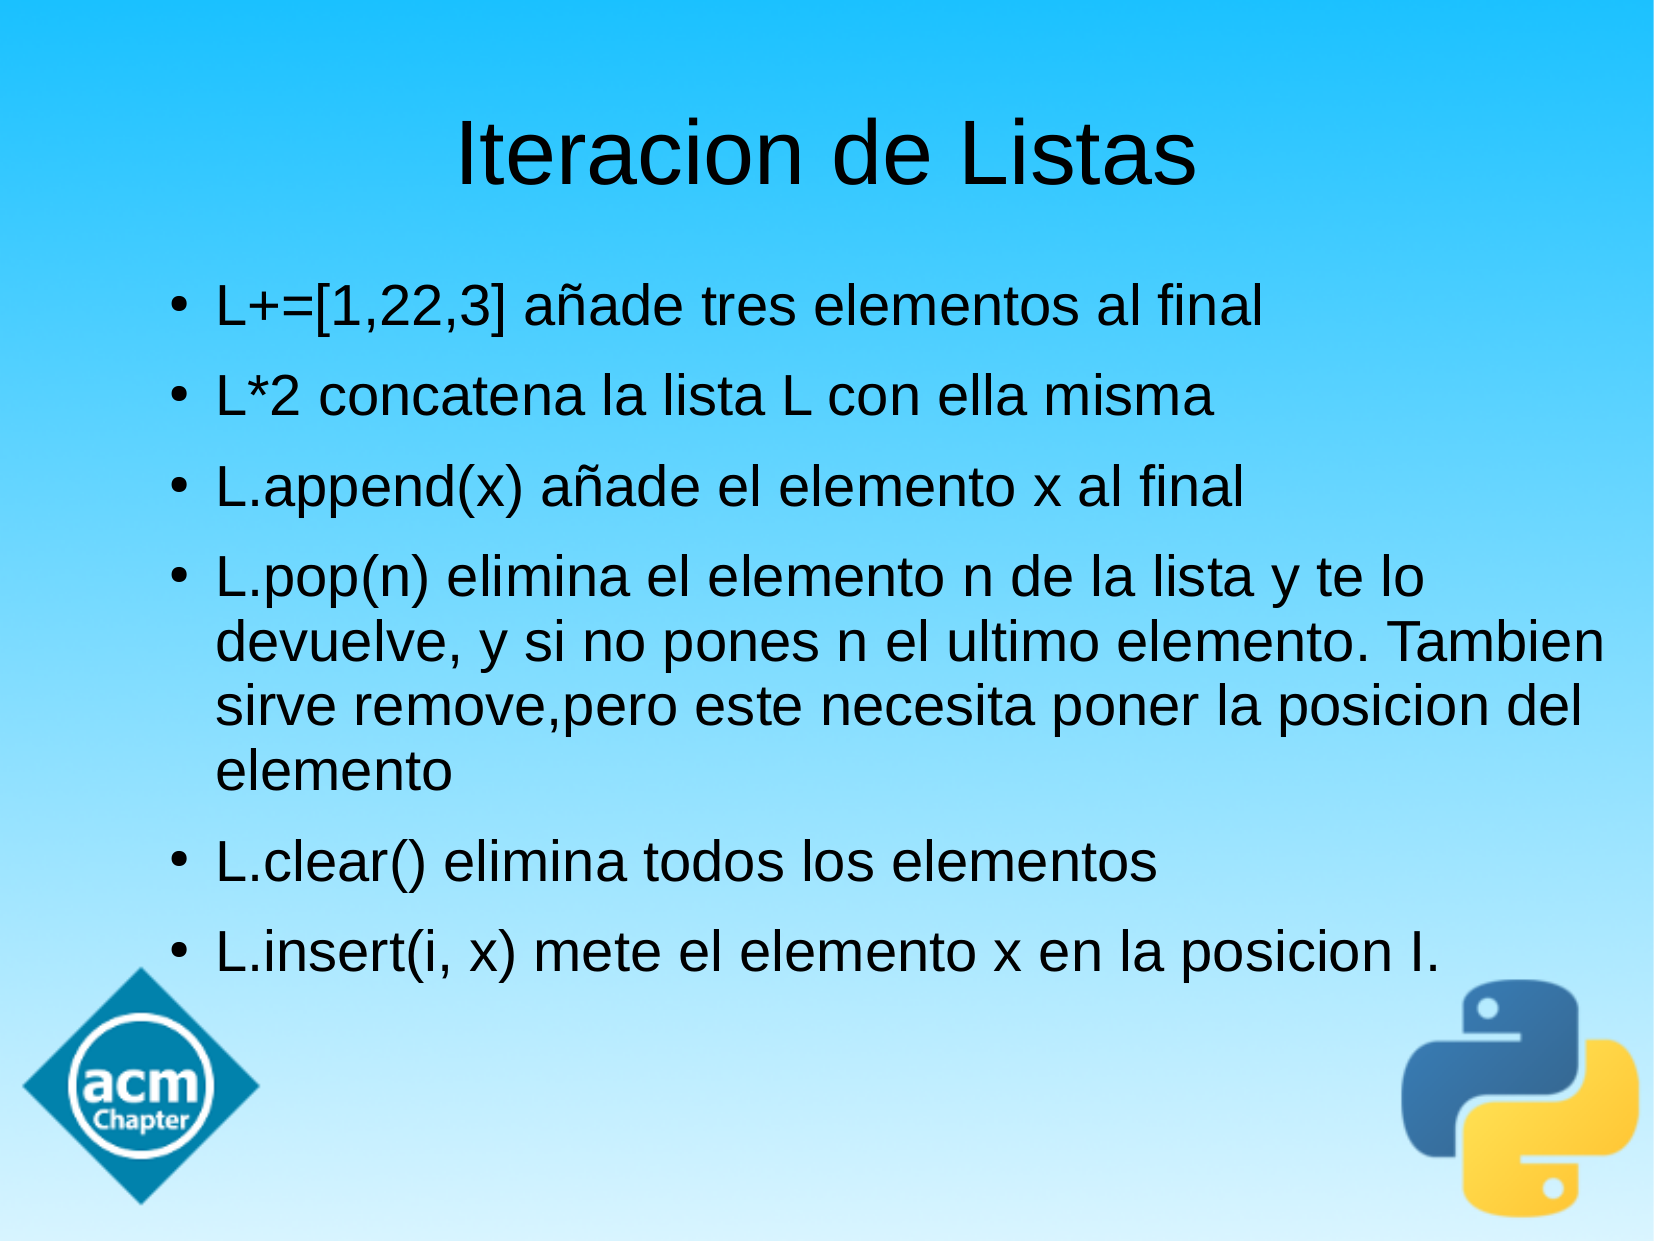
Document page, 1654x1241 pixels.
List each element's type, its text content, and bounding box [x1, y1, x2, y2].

picture [0, 0, 1654, 1241]
title Iteracion de Listas [82, 49, 1571, 257]
list L+=[1,22,3] añade tres elementos al final L*2 concatena la lista L con ella misma L.append(x) añade el elemento x al final L.pop(n) elimina el elemento n de la lista y te lo devuelve, y si no pones n el ultimo elemento. Tambien sirve remove,pero este necesita poner la posicion del elemento L.clear() elimina todos los elementos L.insert(i, x) mete el elemento x en la posicion I. [153, 272, 1642, 993]
